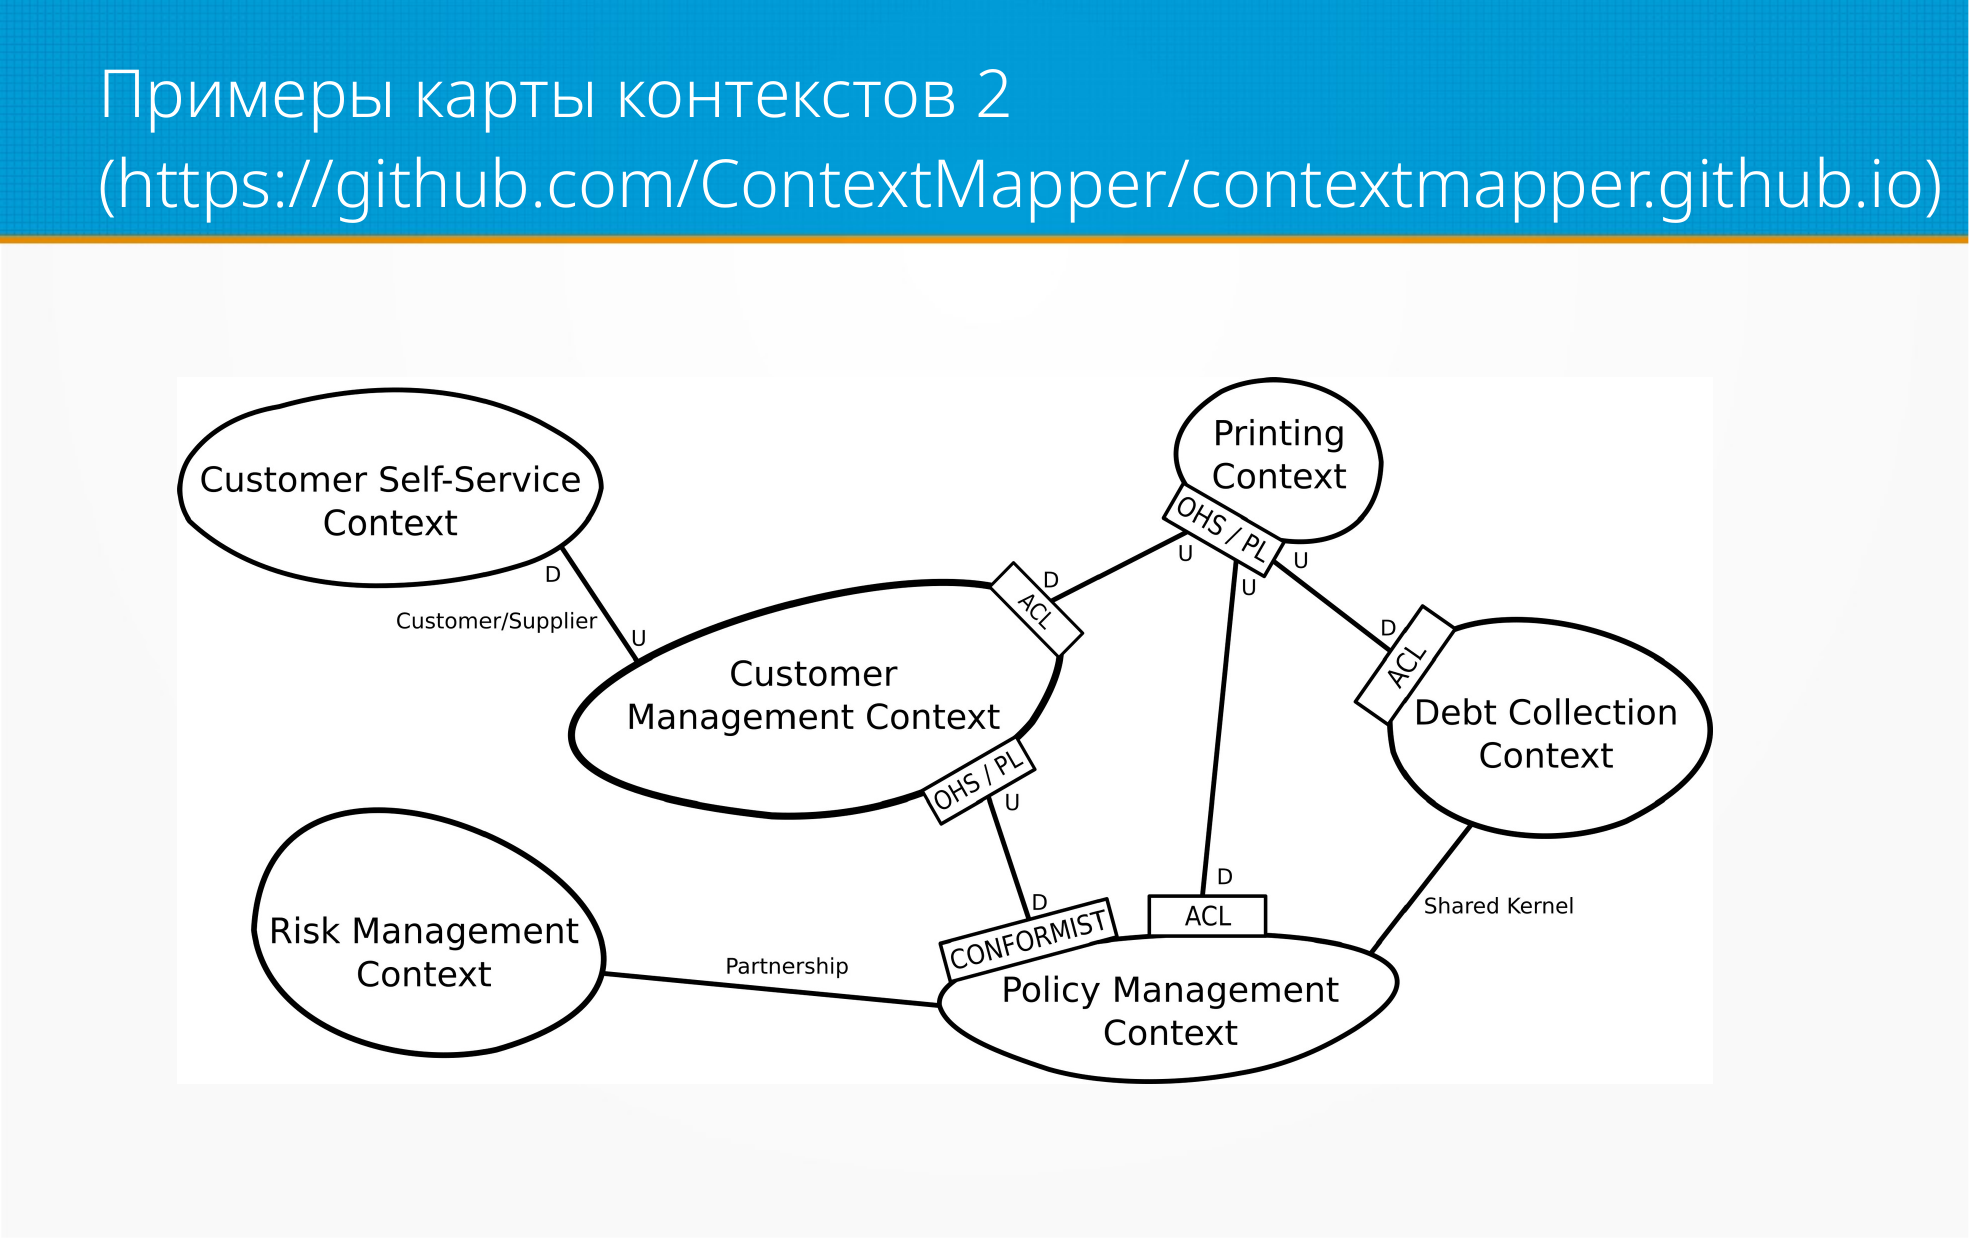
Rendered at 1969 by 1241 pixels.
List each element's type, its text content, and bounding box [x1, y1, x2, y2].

title Примеры карты контекстов 2 (https://github.com/ContextMapper/contextmapper.github.io) [98, 19, 1969, 227]
picture [0, 233, 1969, 1241]
